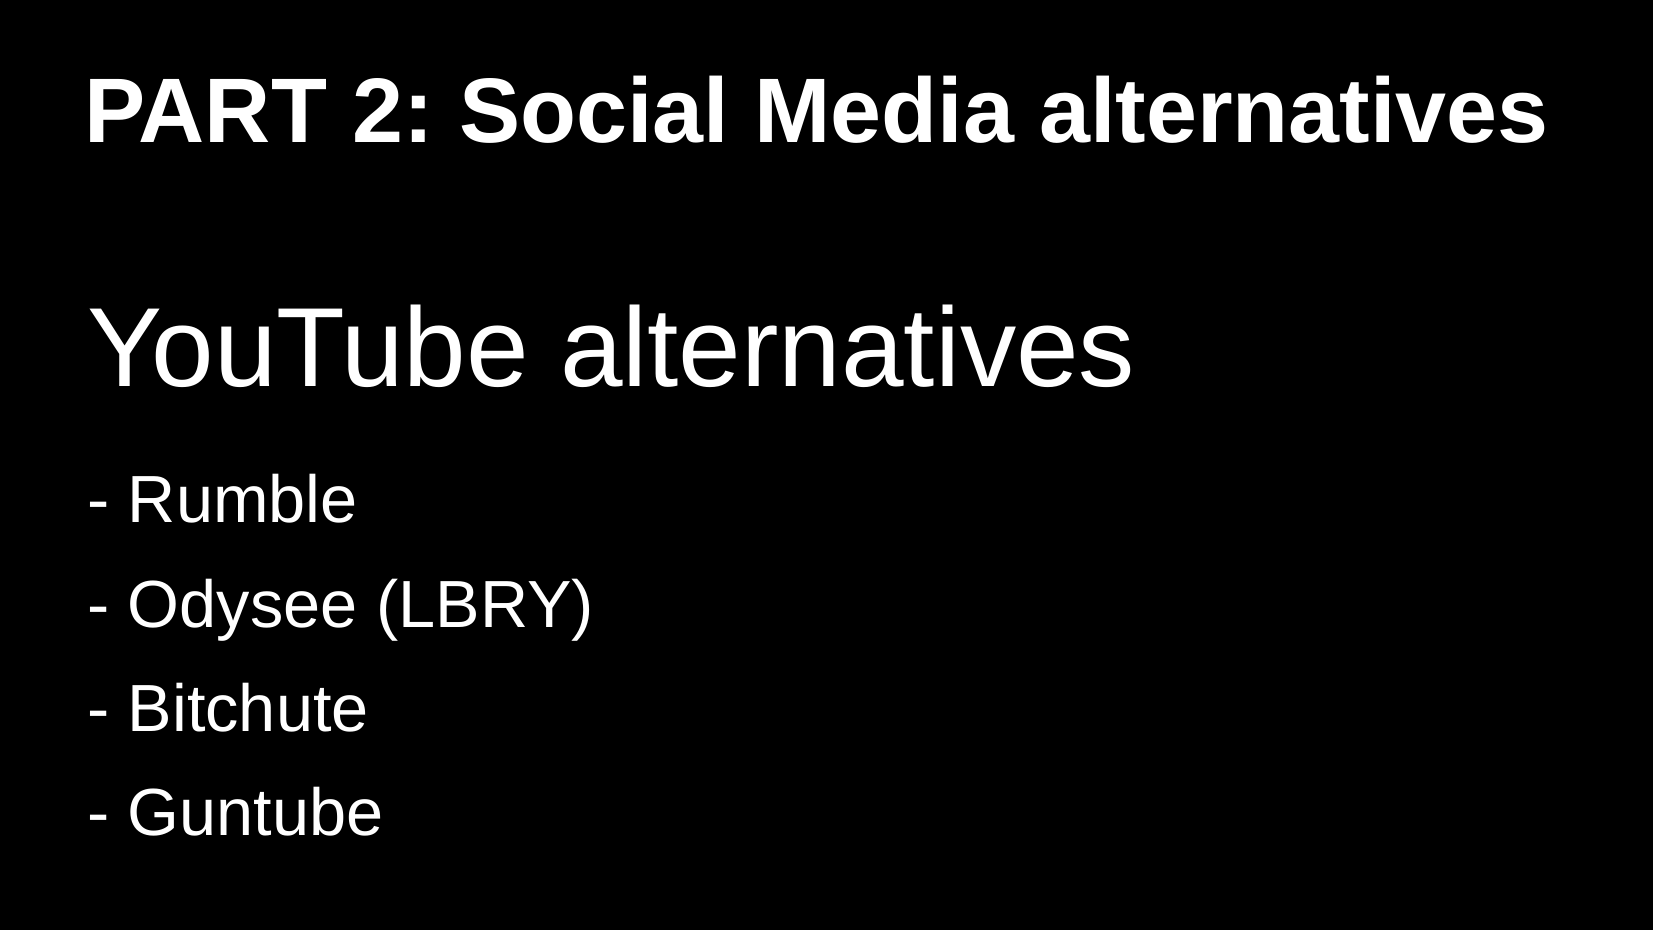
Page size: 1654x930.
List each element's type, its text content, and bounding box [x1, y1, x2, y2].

list YouTube alternatives [87, 285, 1573, 447]
list - Rumble - Odysee (LBRY) - Bitchute - Guntube [87, 462, 1573, 852]
title PART 2: Social Media alternatives [84, 56, 1561, 166]
